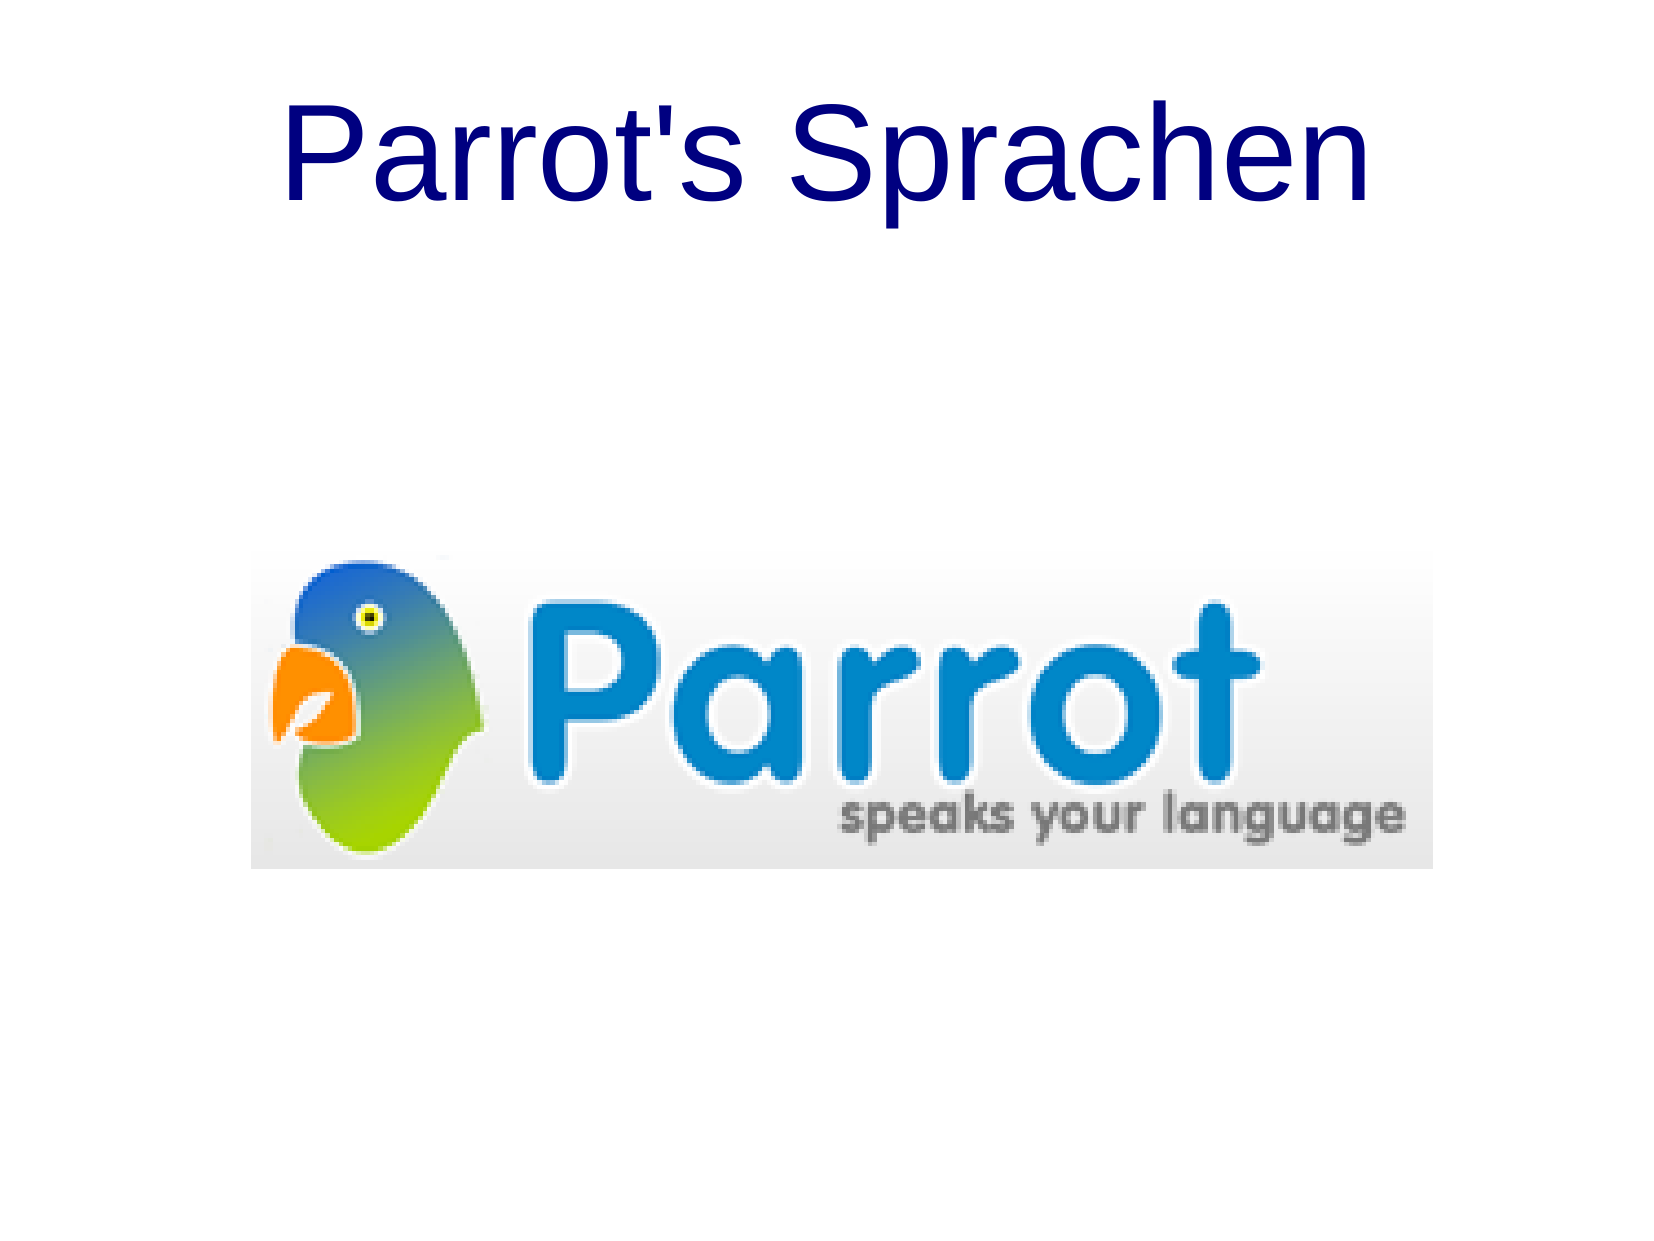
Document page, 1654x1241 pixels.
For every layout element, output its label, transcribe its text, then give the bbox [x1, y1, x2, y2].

subtitle [82, 290, 1571, 1109]
title Parrot's Sprachen [82, 49, 1571, 257]
picture [251, 547, 1433, 869]
